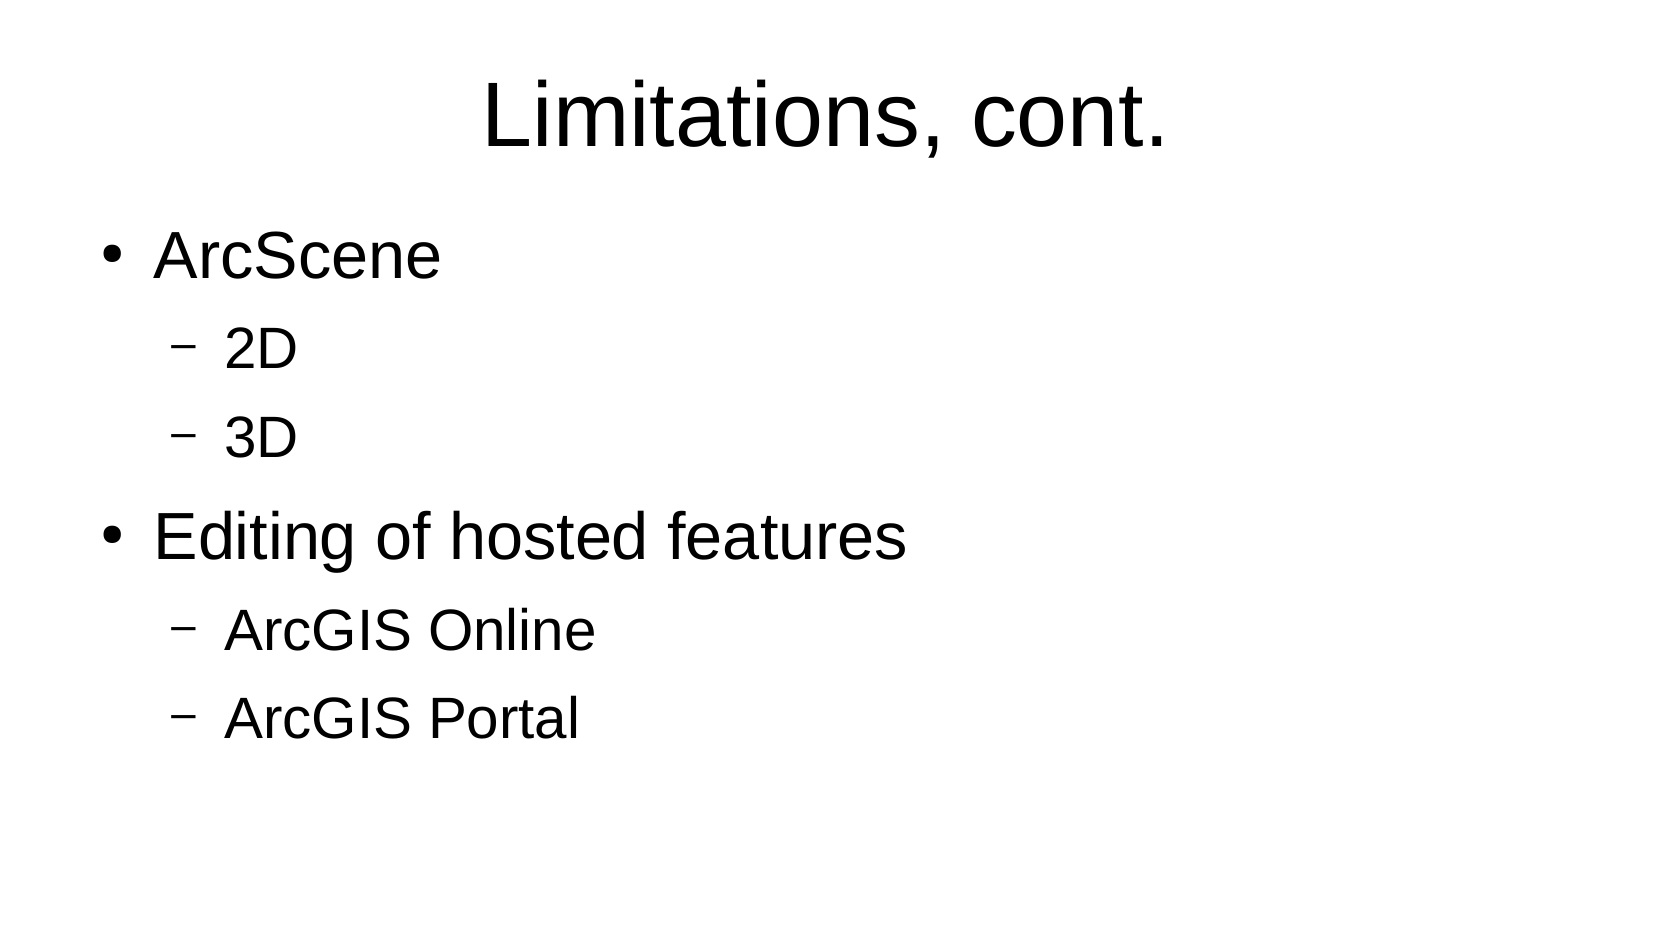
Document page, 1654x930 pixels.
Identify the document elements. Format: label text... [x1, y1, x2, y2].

list ArcScene 2D 3D Editing of hosted features ArcGIS Online ArcGIS Portal [82, 217, 1571, 757]
title Limitations, cont. [82, 37, 1571, 193]
